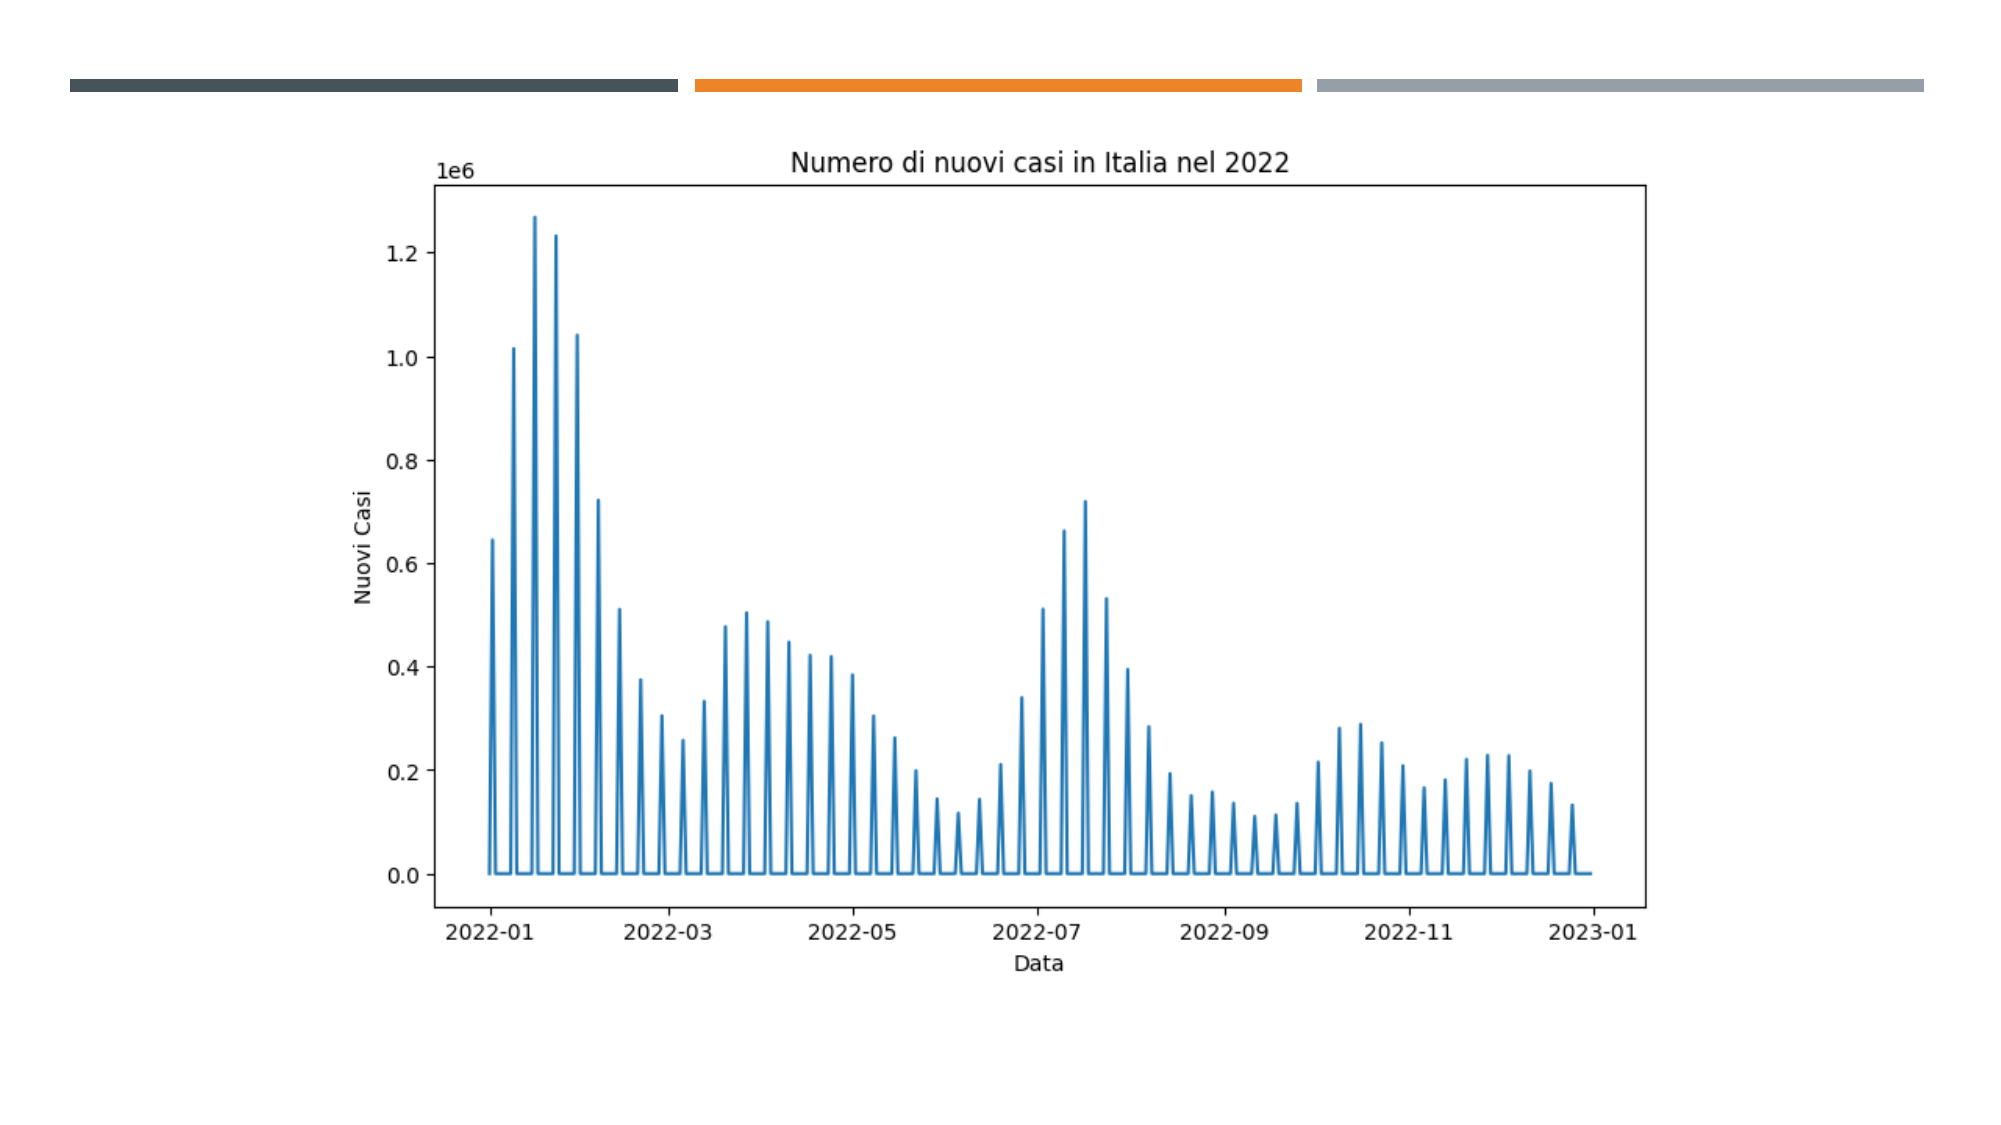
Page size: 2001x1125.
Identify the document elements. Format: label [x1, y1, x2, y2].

picture [339, 135, 1661, 990]
